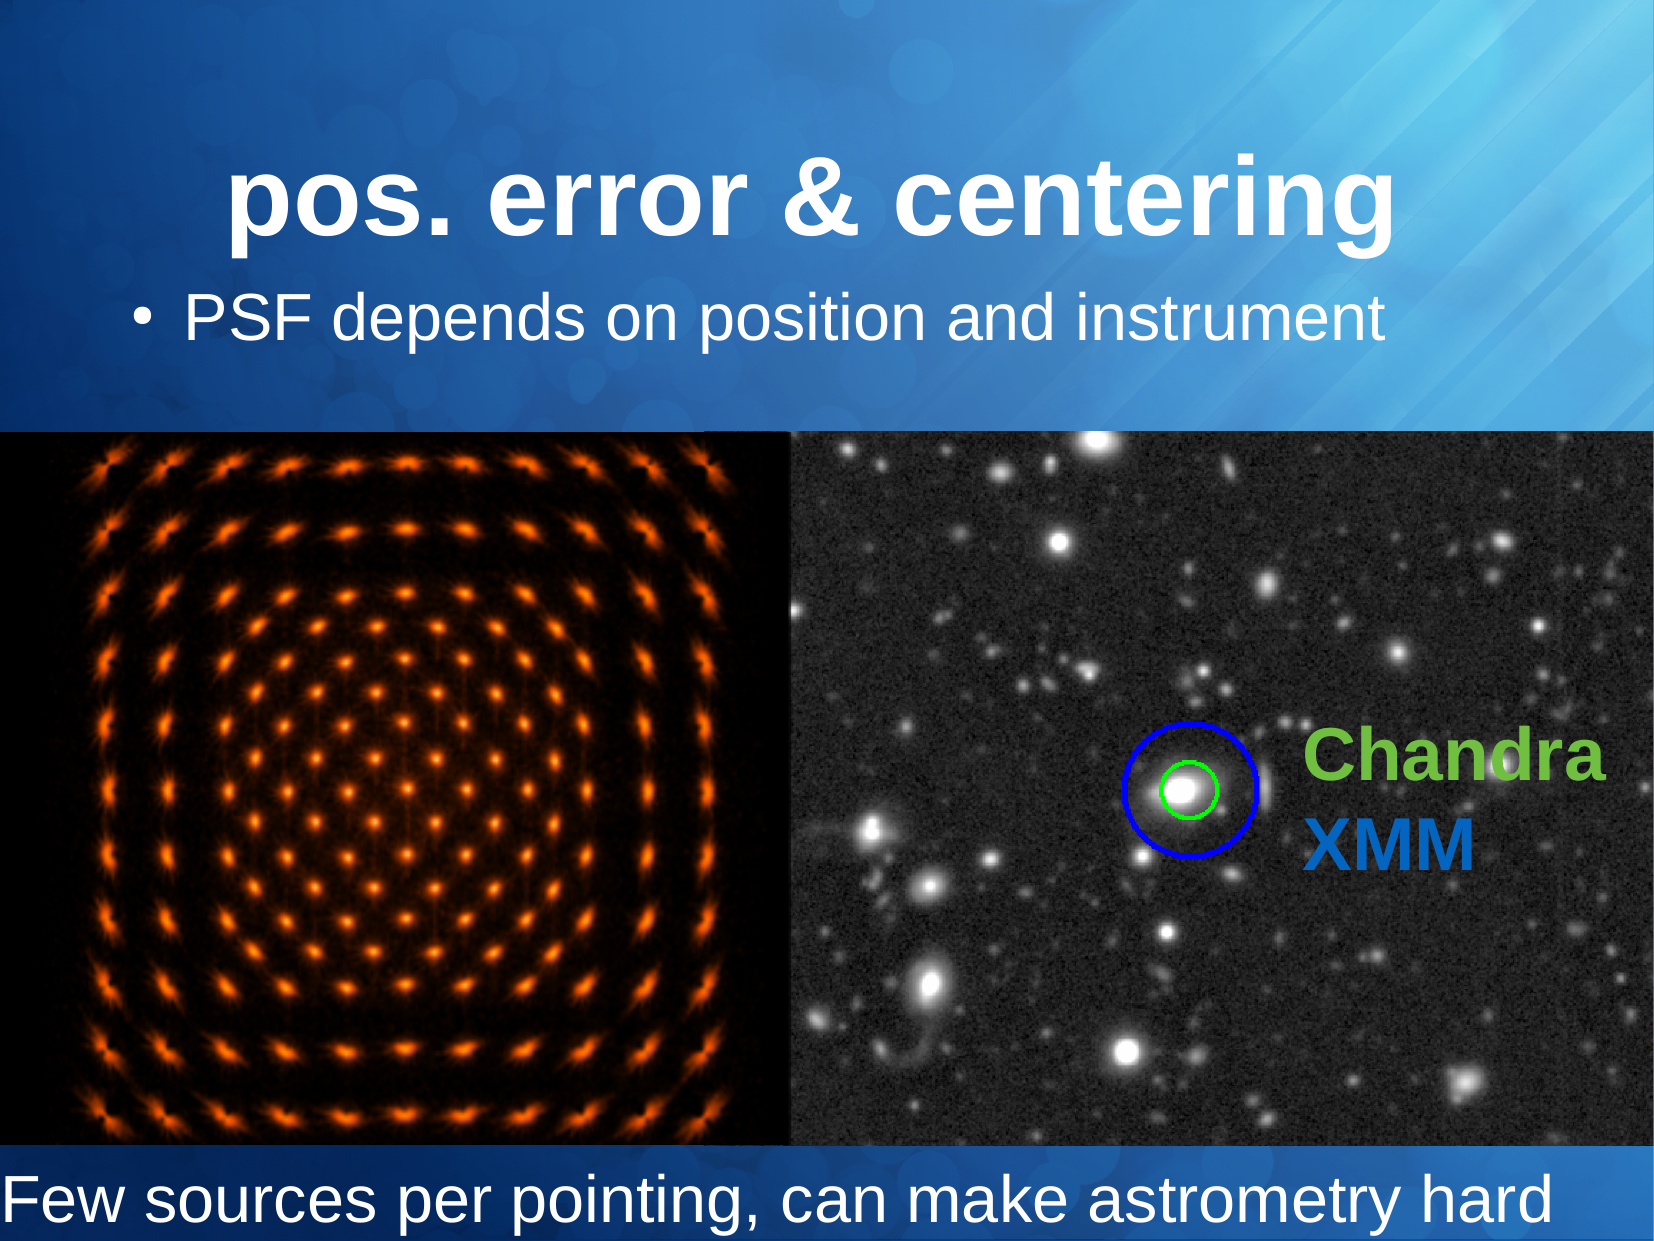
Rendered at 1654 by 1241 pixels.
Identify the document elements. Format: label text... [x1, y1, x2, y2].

list PSF depends on position and instrument [112, 280, 1566, 1000]
picture [0, 0, 1654, 1241]
text_box Chandra XMM [1293, 704, 1654, 887]
title pos. error & centering [118, 112, 1506, 280]
list Few sources per pointing, can make astrometry hard [0, 1162, 1613, 1238]
